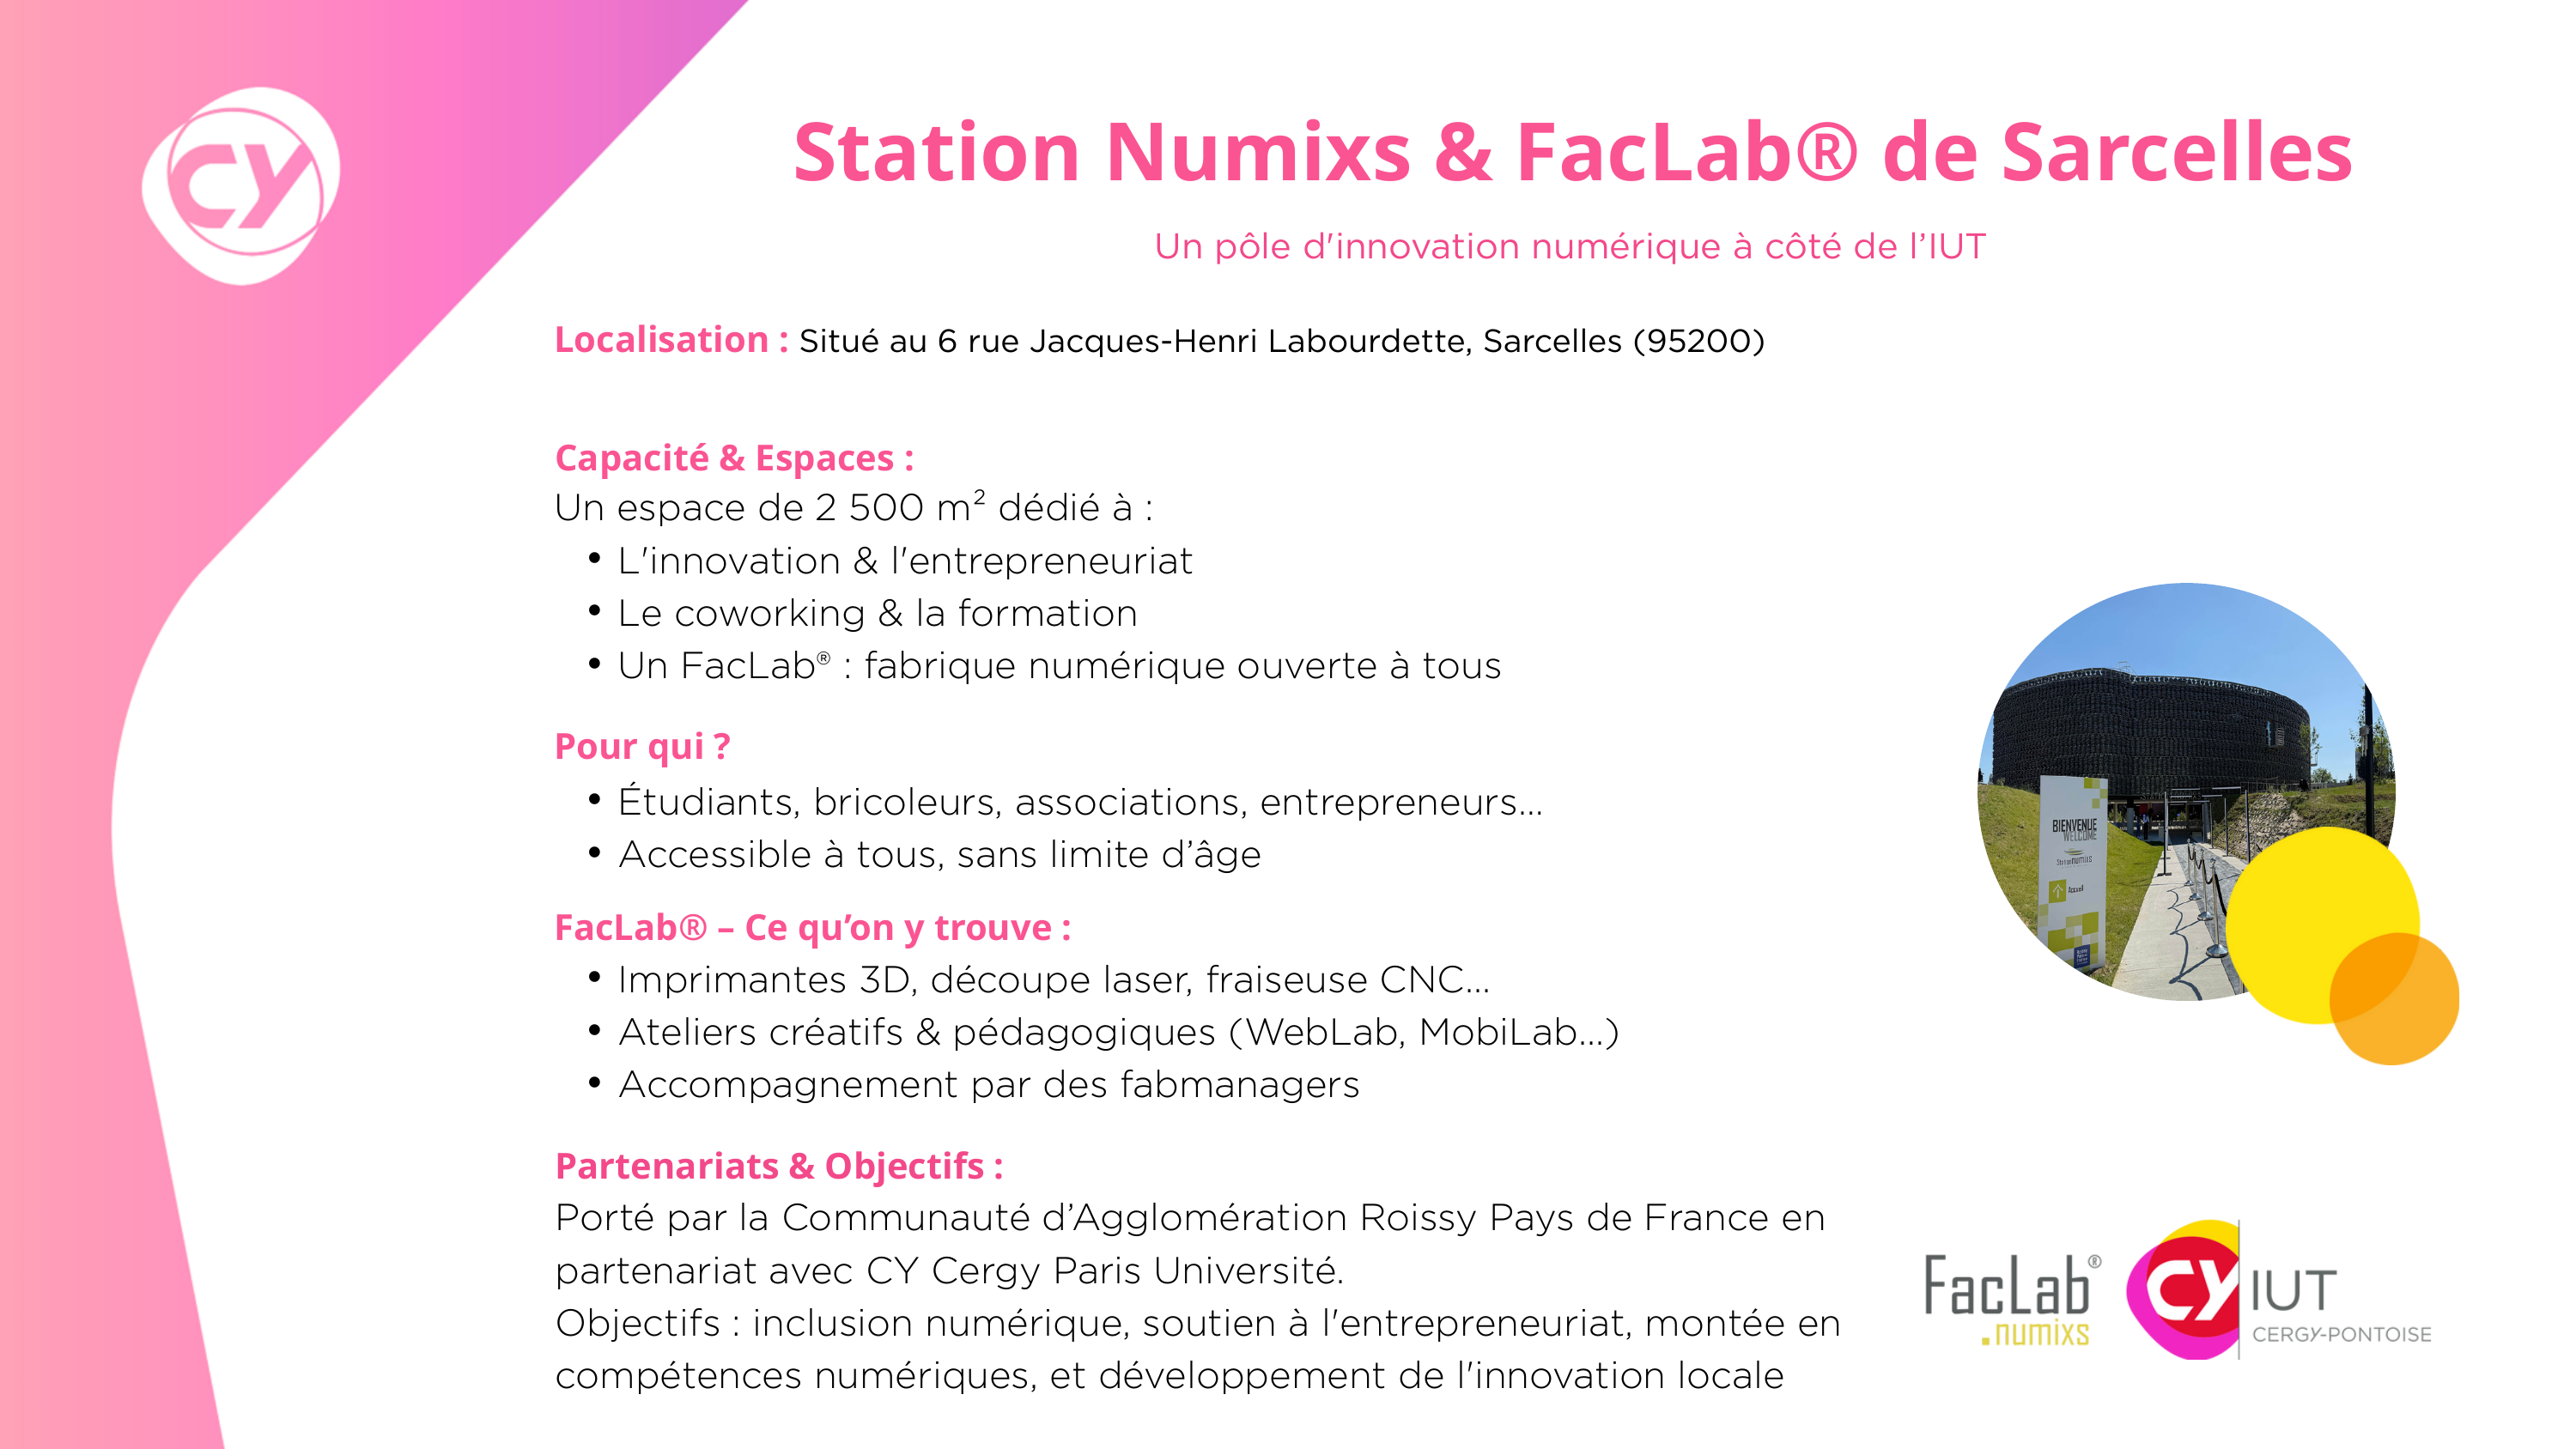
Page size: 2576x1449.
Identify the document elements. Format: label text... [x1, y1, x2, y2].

text_box Imprimantes 3D, découpe laser, fraiseuse CNC... Ateliers créatifs & pédagogiques (WebLab, MobiLab...) Accompagnement par des fabmanagers [554, 947, 1643, 1106]
picture [0, 0, 2576, 1449]
text_box Pour qui ? [554, 716, 1081, 767]
text_box Un espace de 2 500 m² dédié à : L'innovation & l'entrepreneuriat Le coworking & la formation Un FacLab® : fabrique numérique ouverte à tous [554, 476, 2068, 687]
text_box Partenariats & Objectifs : Porté par la Communauté d’Agglomération Roissy Pays de France en partenariat avec CY Cergy Paris Université. Objectifs : inclusion numérique, soutien à l'entrepreneuriat, montée en compétences numériques, et développement de l'innovation locale [555, 1136, 1994, 1397]
text_box [1978, 583, 2460, 1065]
text_box Localisation : Situé au 6 rue Jacques-Henri Labourdette, Sarcelles (95200) [554, 309, 2223, 360]
text_box Station Numixs & FacLab® de Sarcelles [776, 83, 2372, 197]
text_box FacLab® – Ce qu’on y trouve : [554, 897, 1098, 947]
text_box Étudiants, bricoleurs, associations, entrepreneurs… Accessible à tous, sans limite d’âge [554, 769, 1575, 876]
text_box [1994, 1216, 2150, 1383]
text_box Un pôle d'innovation numérique à côté de l’IUT [1084, 215, 2059, 266]
text_box Capacité & Espaces : [555, 427, 1029, 476]
